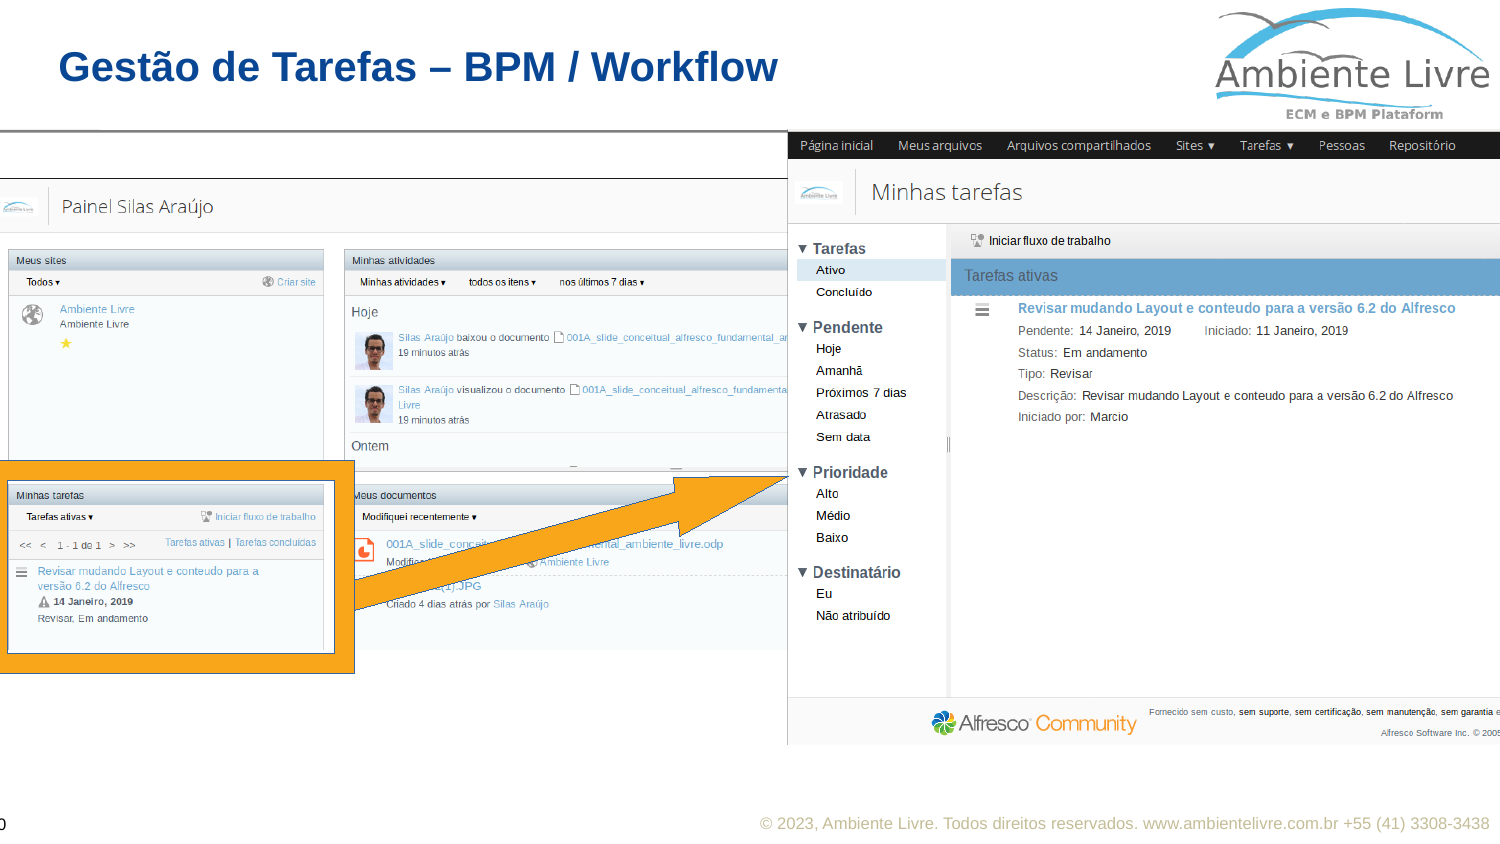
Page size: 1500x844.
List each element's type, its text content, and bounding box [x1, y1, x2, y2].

text_box [0, 460, 789, 674]
title Gestão de Tarefas – BPM / Workflow [43, 8, 1127, 129]
picture [0, 129, 1500, 745]
picture [8, 481, 334, 650]
picture [1215, 8, 1489, 119]
